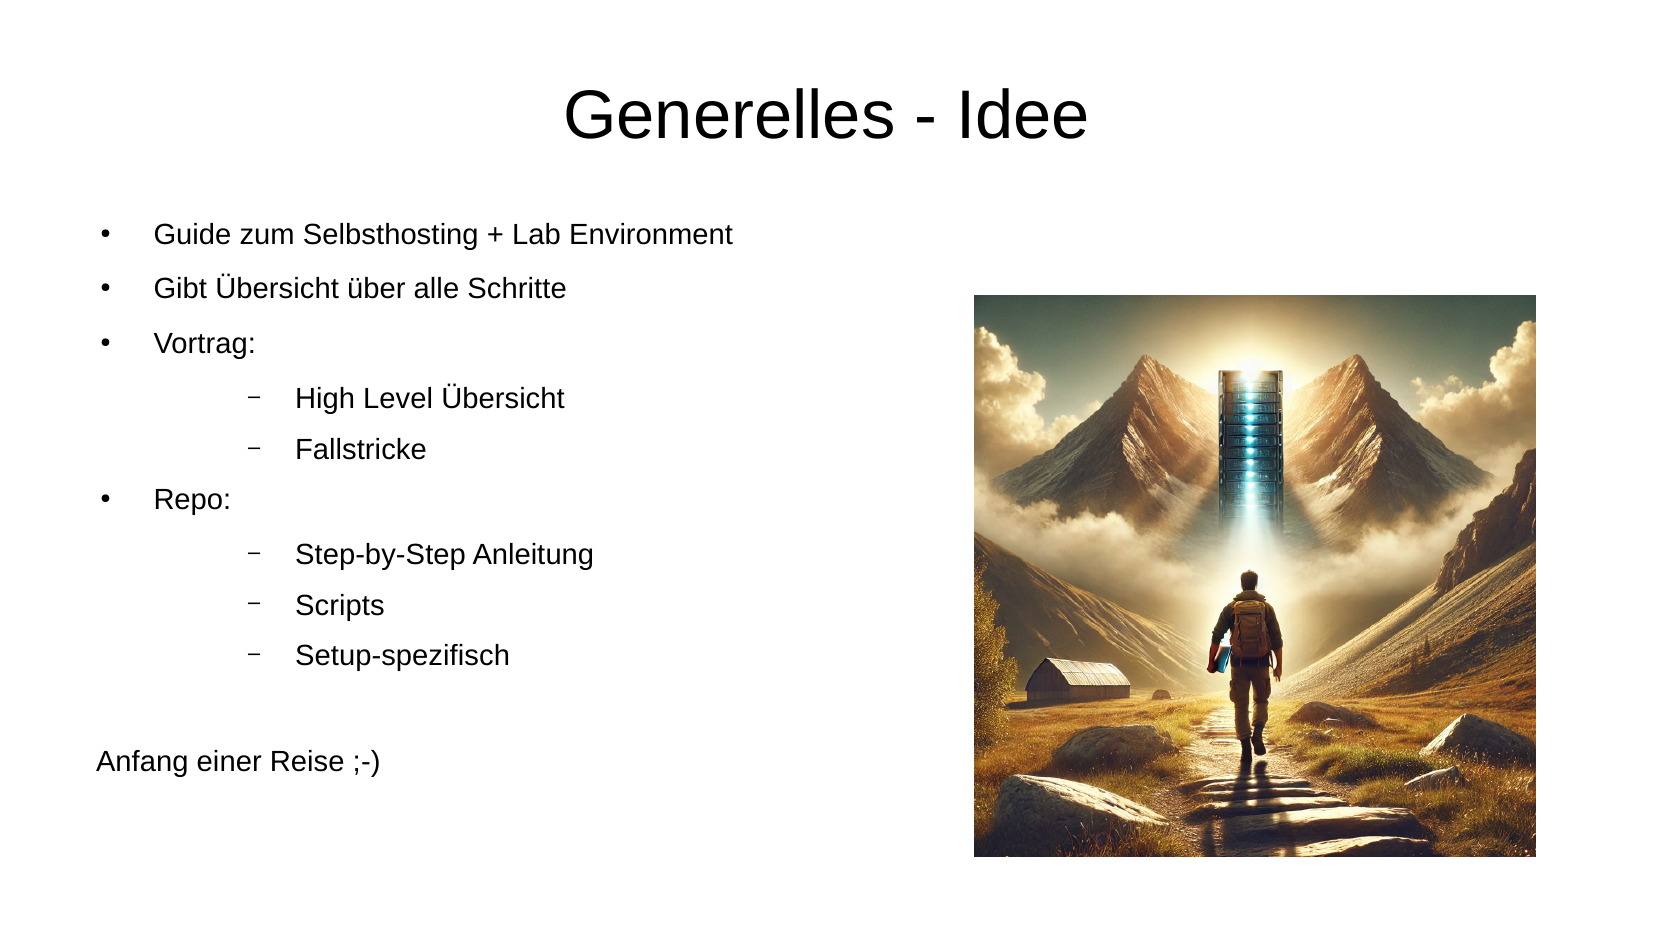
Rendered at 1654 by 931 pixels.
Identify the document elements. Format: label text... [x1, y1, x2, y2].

list Guide zum Selbsthosting + Lab Environment Gibt Übersicht über alle Schritte Vortrag: High Level Übersicht Fallstricke Repo: Step-by-Step Anleitung Scripts Setup-spezifisch Anfang einer Reise ;-) [82, 217, 1571, 874]
title Generelles - Idee [82, 37, 1571, 193]
picture [974, 295, 1536, 857]
